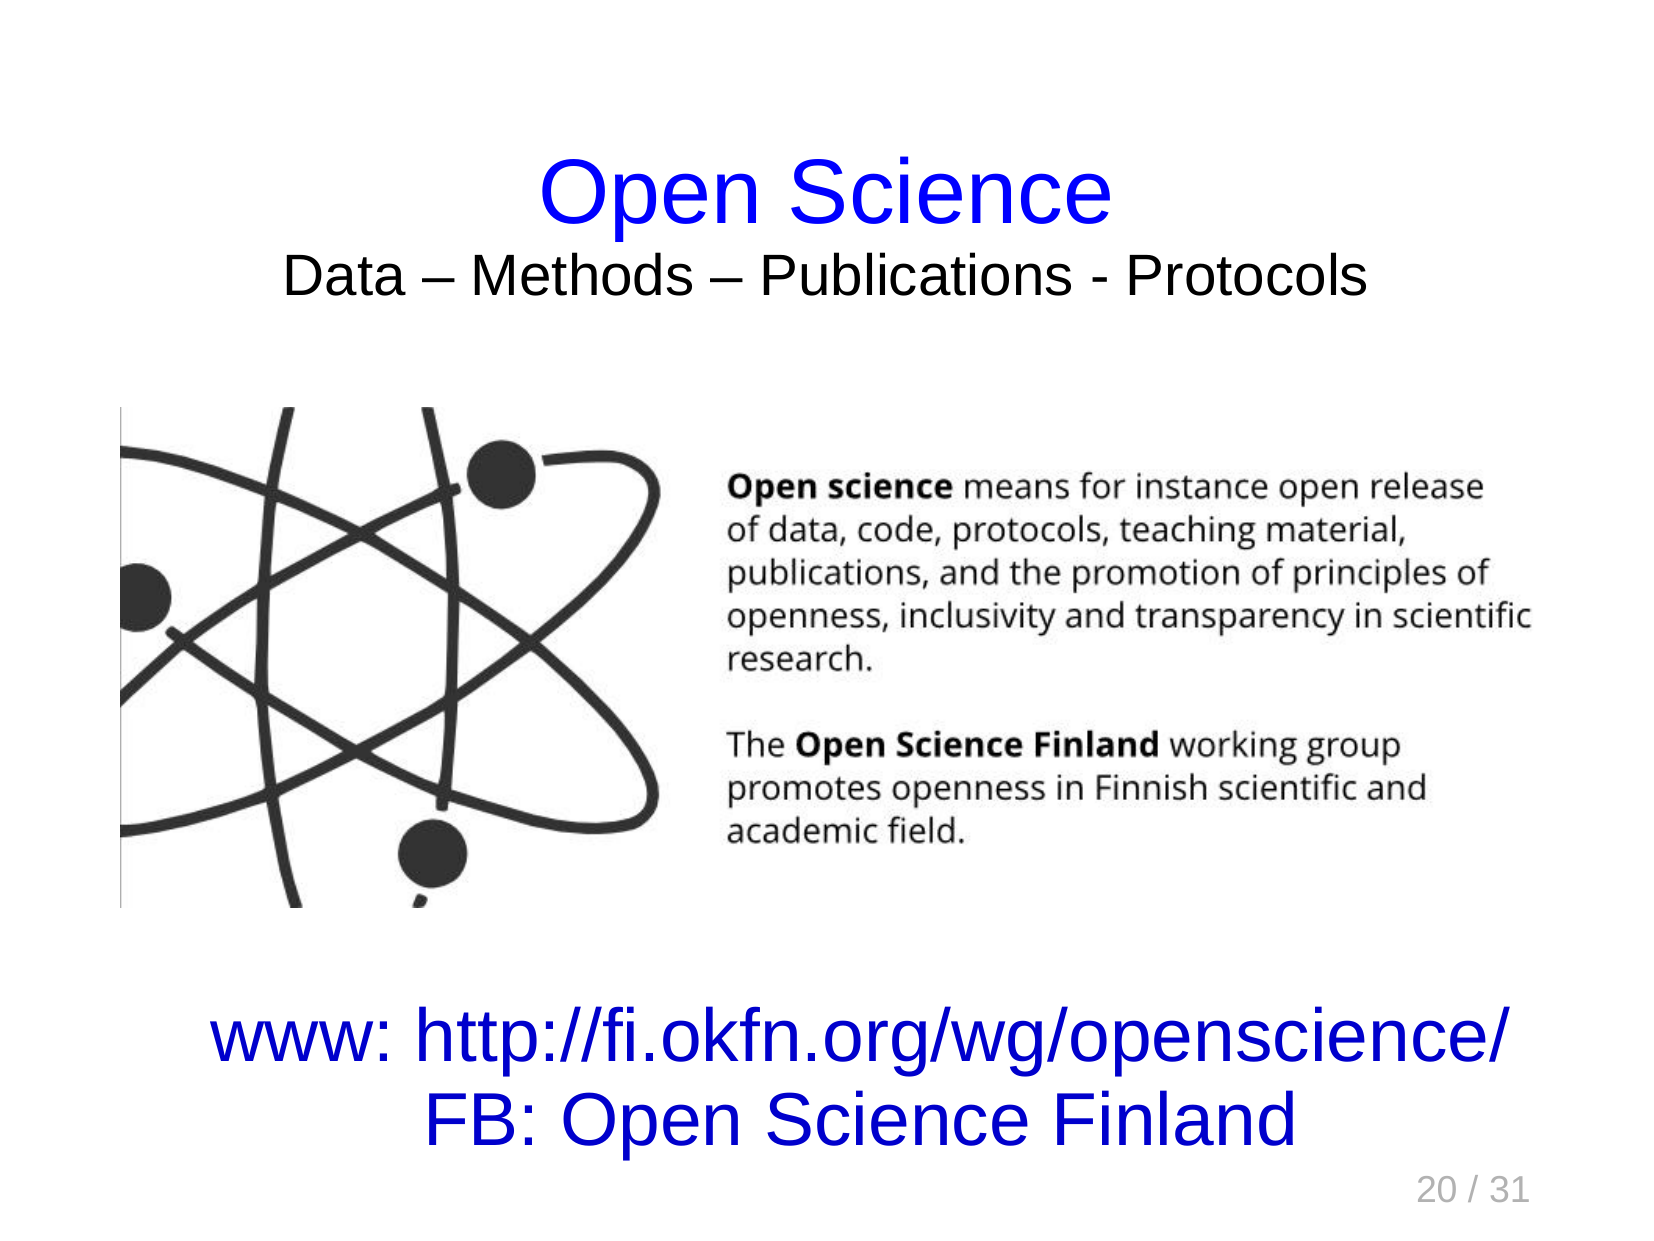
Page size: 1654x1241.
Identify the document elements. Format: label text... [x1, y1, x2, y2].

title Open Science Data – Methods – Publications - Protocols [82, 140, 1571, 309]
text_box <number> / 31 [1411, 1161, 1654, 1218]
picture [120, 407, 1591, 908]
text_box www: http://fi.okfn.org/wg/openscience/ FB: Open Science Finland [195, 986, 1568, 1188]
